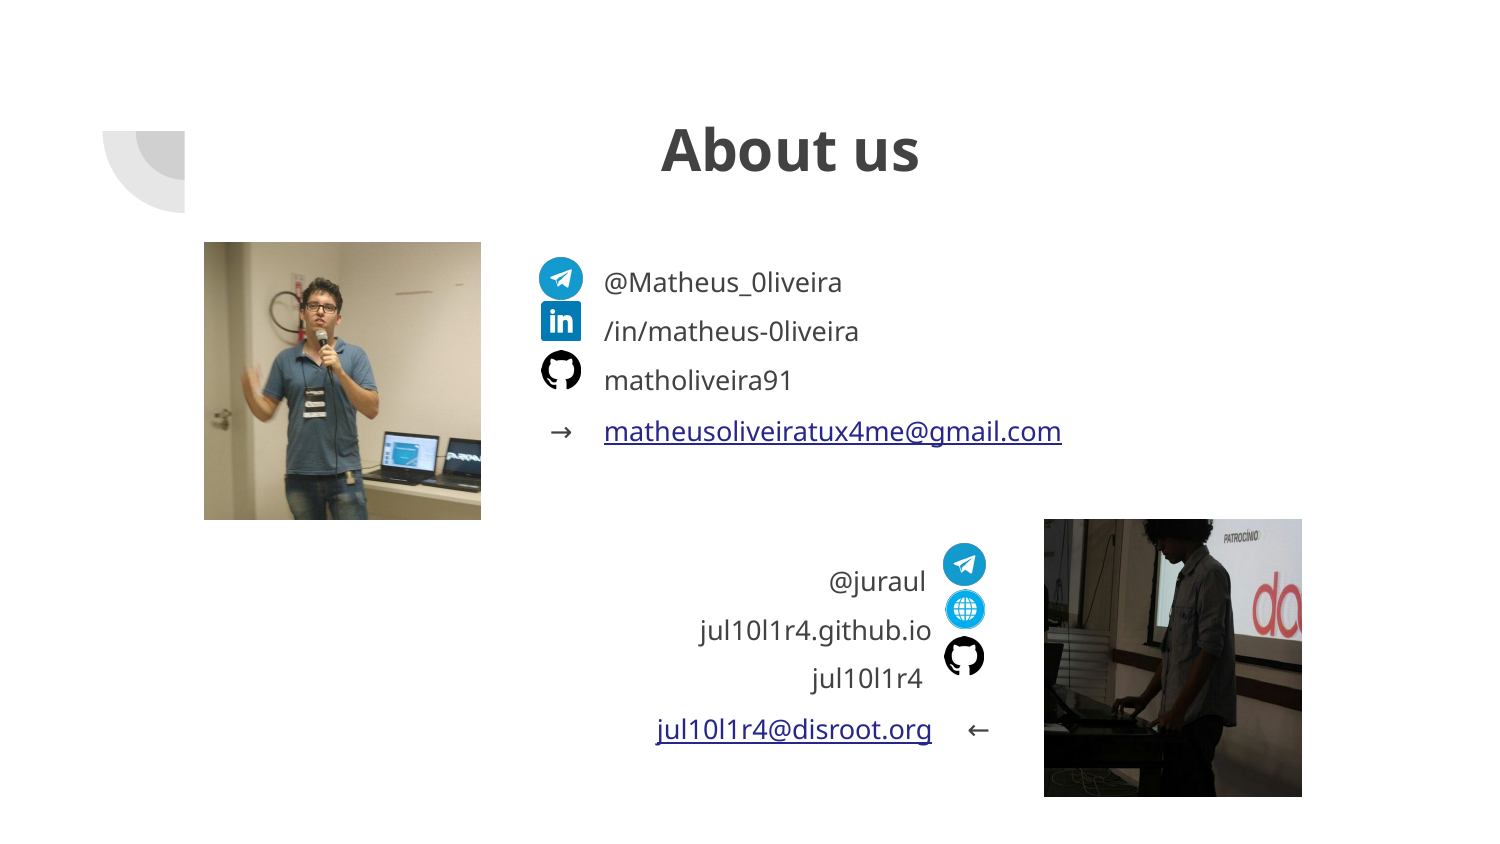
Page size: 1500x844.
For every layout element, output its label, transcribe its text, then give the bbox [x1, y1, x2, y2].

picture [1044, 519, 1302, 797]
picture [536, 254, 585, 303]
list @Matheus_0liveira /in/matheus-0liveira matholiveira91 → matheusoliveiratux4me@gmail.com @juraul jul10l1r4.github.io jul10l1r4 jul10l1r4@disroot.org ← [213, 234, 1368, 797]
title About us [213, 98, 1368, 234]
picture [541, 350, 581, 390]
picture [940, 540, 988, 588]
picture [944, 636, 984, 676]
picture [551, 310, 555, 332]
picture [954, 598, 976, 620]
picture [558, 315, 572, 332]
picture [969, 613, 985, 629]
picture [204, 242, 481, 520]
picture [945, 589, 985, 629]
